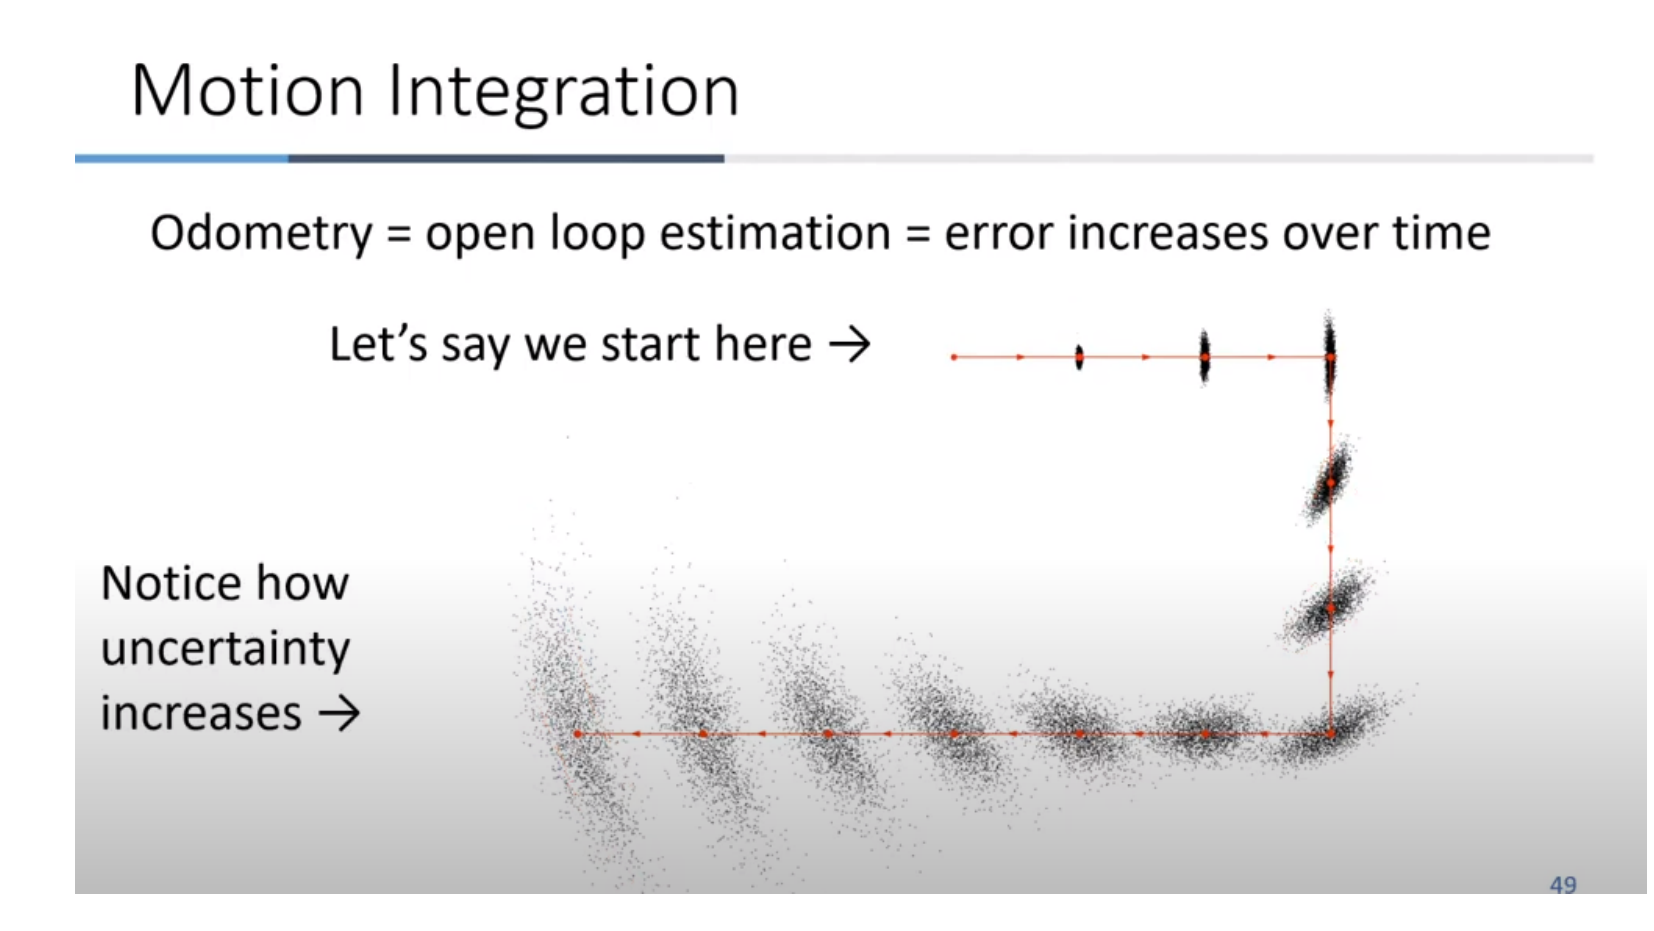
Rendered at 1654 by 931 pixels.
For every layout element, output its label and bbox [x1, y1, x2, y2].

picture [75, 37, 1647, 894]
